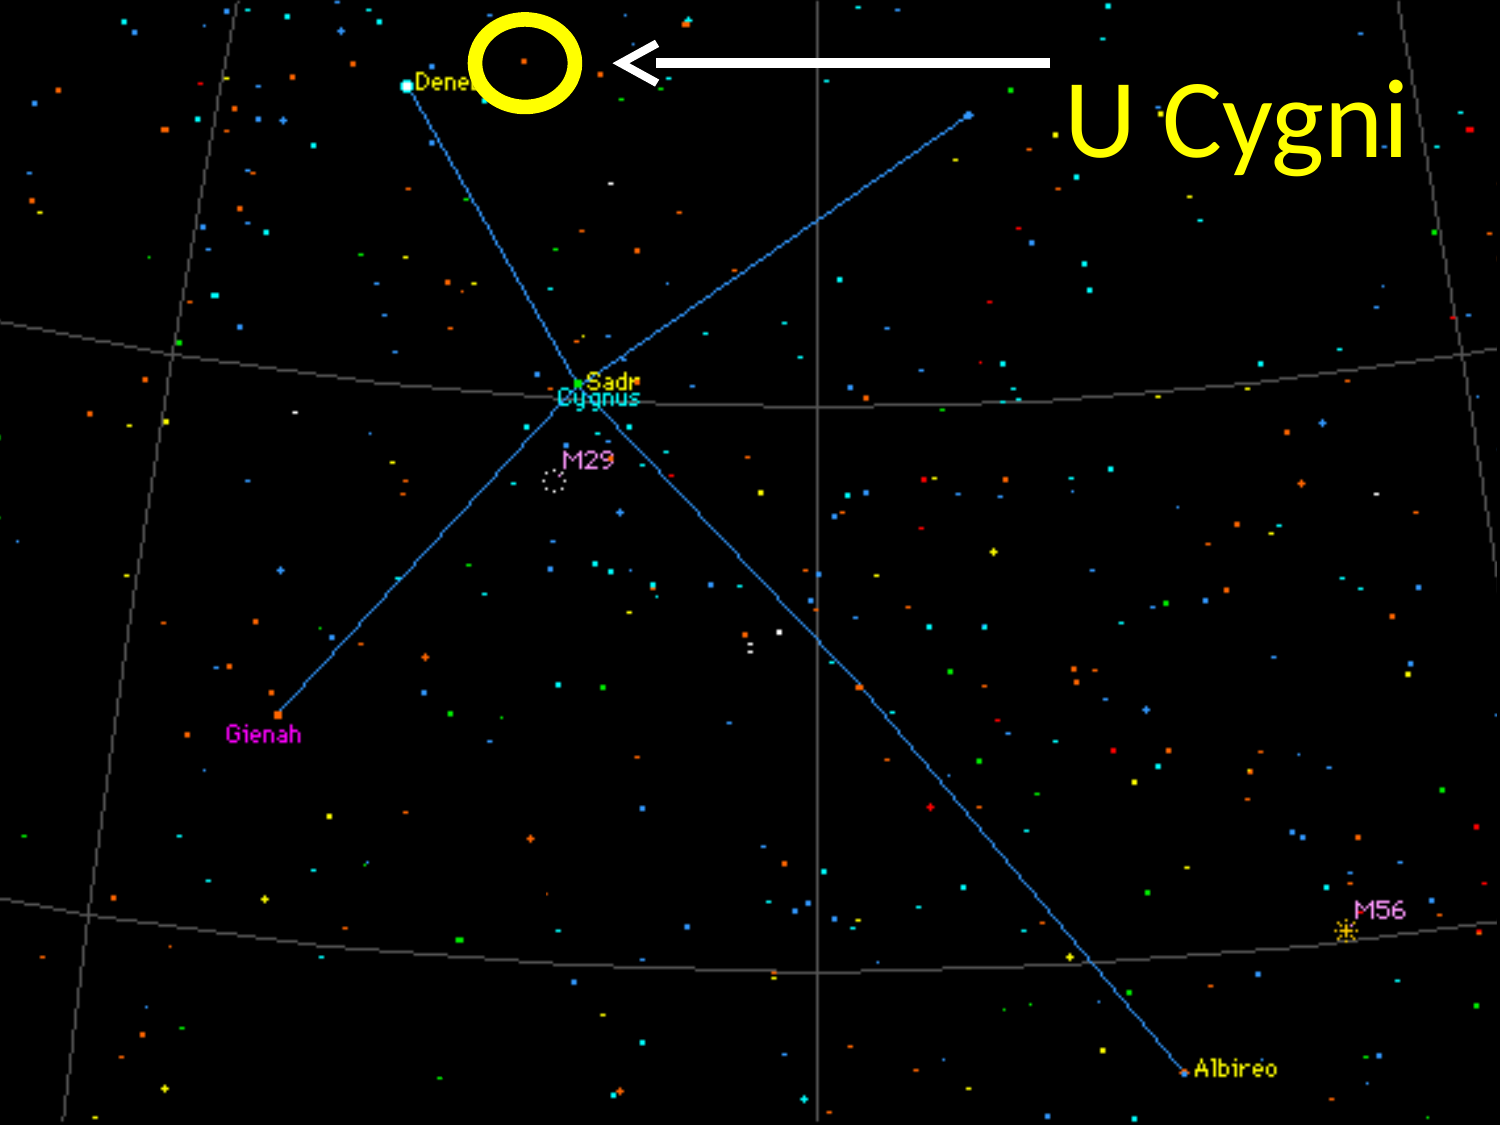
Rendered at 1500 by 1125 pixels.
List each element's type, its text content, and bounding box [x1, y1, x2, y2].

picture [0, 0, 1497, 1125]
text_box U Cygni [1050, 37, 1500, 188]
text_box Cygnus Constellation [45, 773, 1005, 1119]
